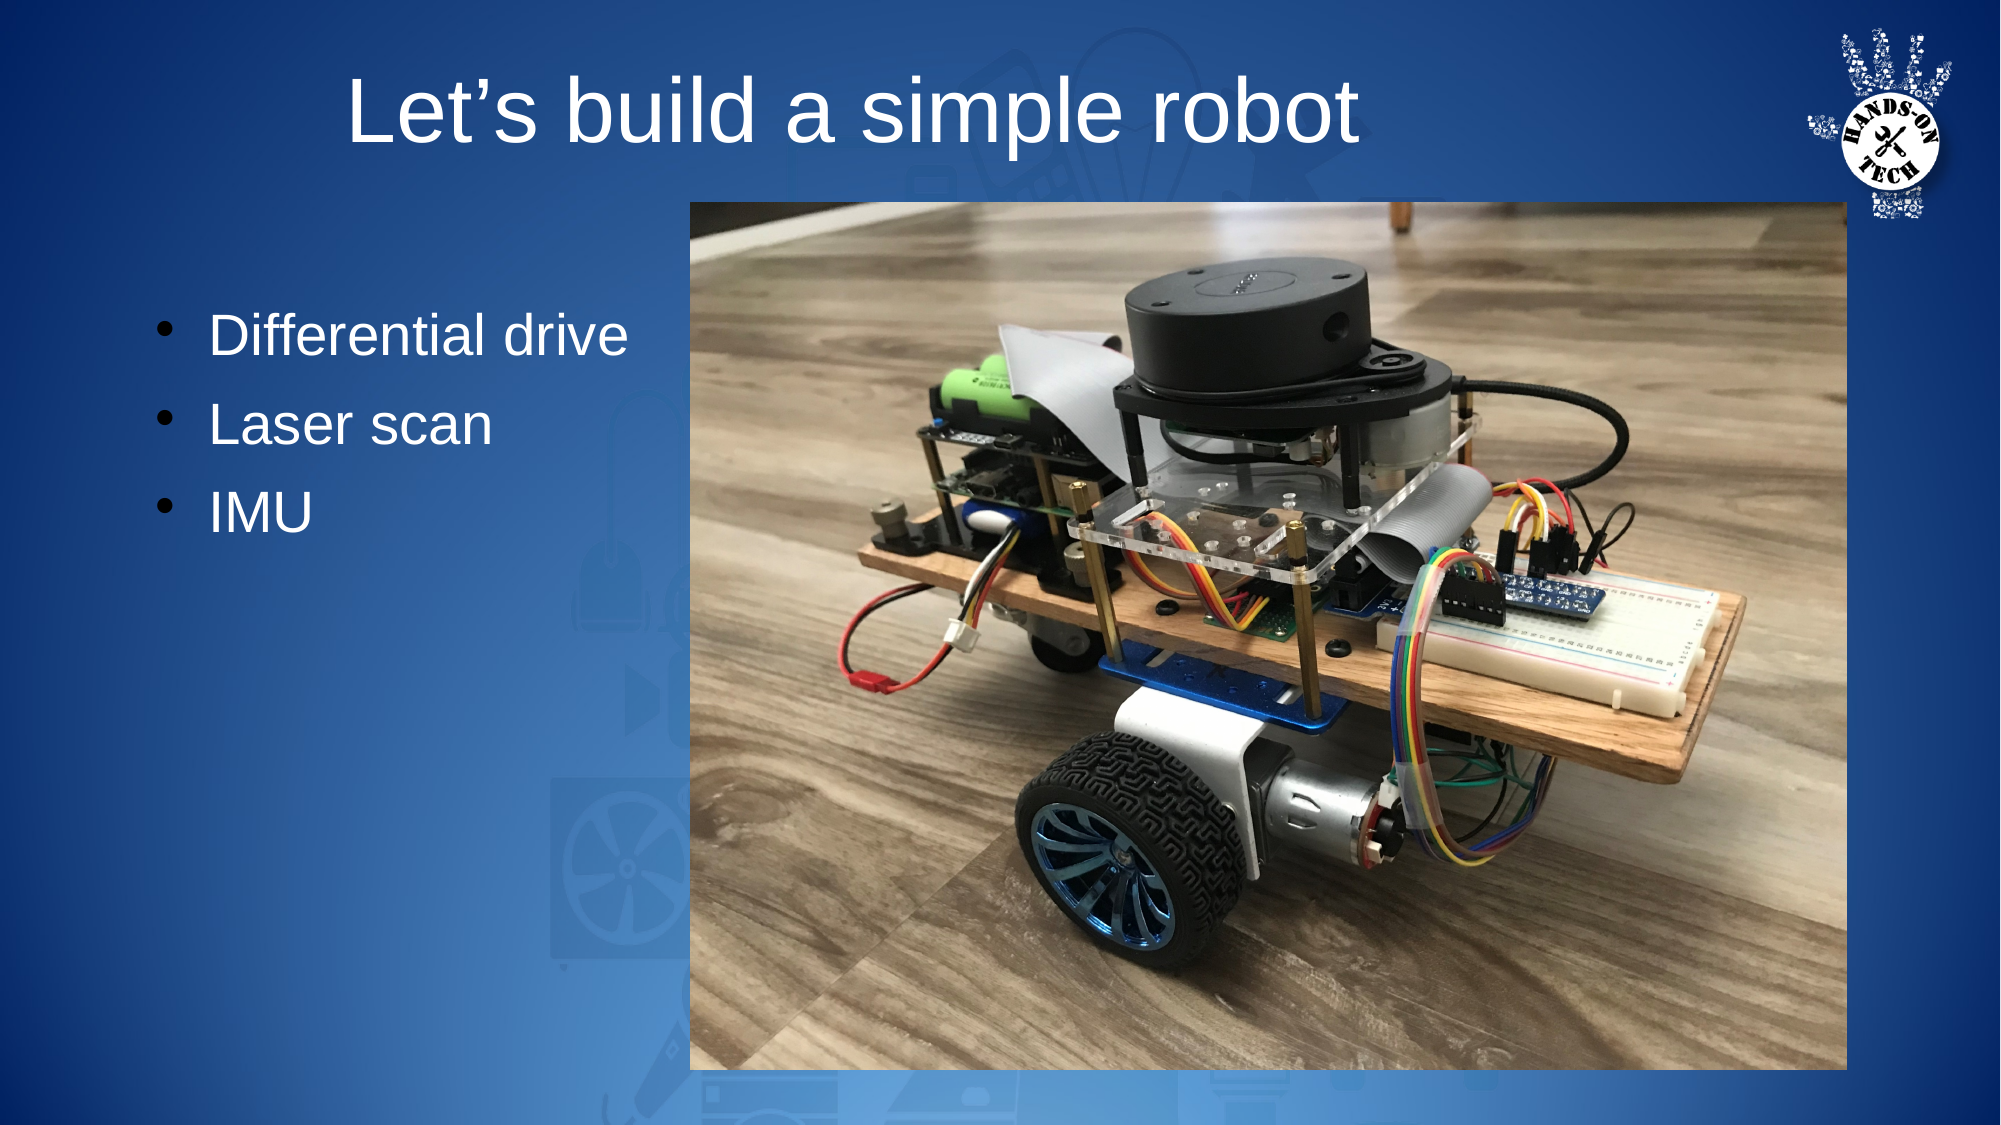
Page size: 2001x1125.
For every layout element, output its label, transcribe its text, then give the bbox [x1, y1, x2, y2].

picture [0, 0, 2001, 1125]
text_box Let’s build a simple robot [33, 3, 1674, 222]
text_box Differential drive Laser scan IMU [137, 299, 690, 1014]
